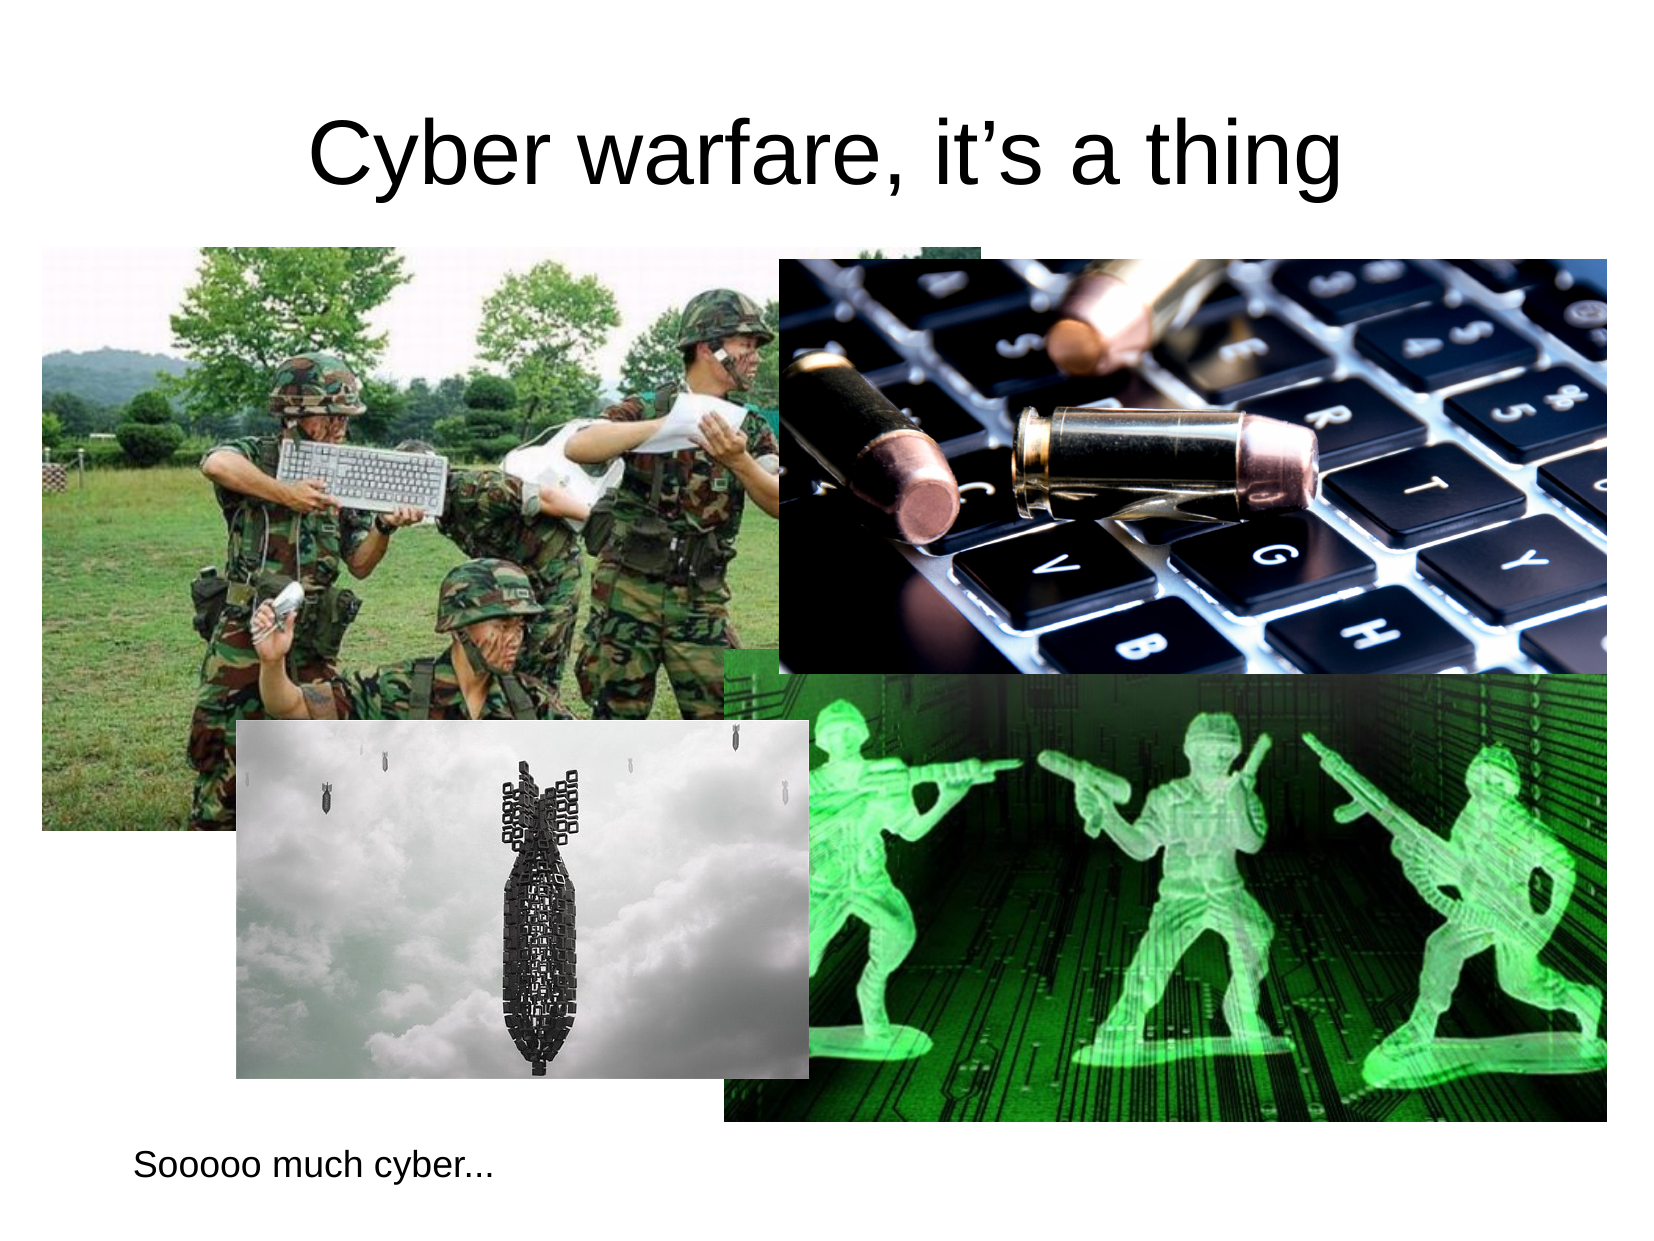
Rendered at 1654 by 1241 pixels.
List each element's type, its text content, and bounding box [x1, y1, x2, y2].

picture [42, 247, 1607, 1123]
text_box Sooooo much cyber... [118, 1136, 1371, 1193]
title Cyber warfare, it’s a thing [82, 49, 1571, 257]
